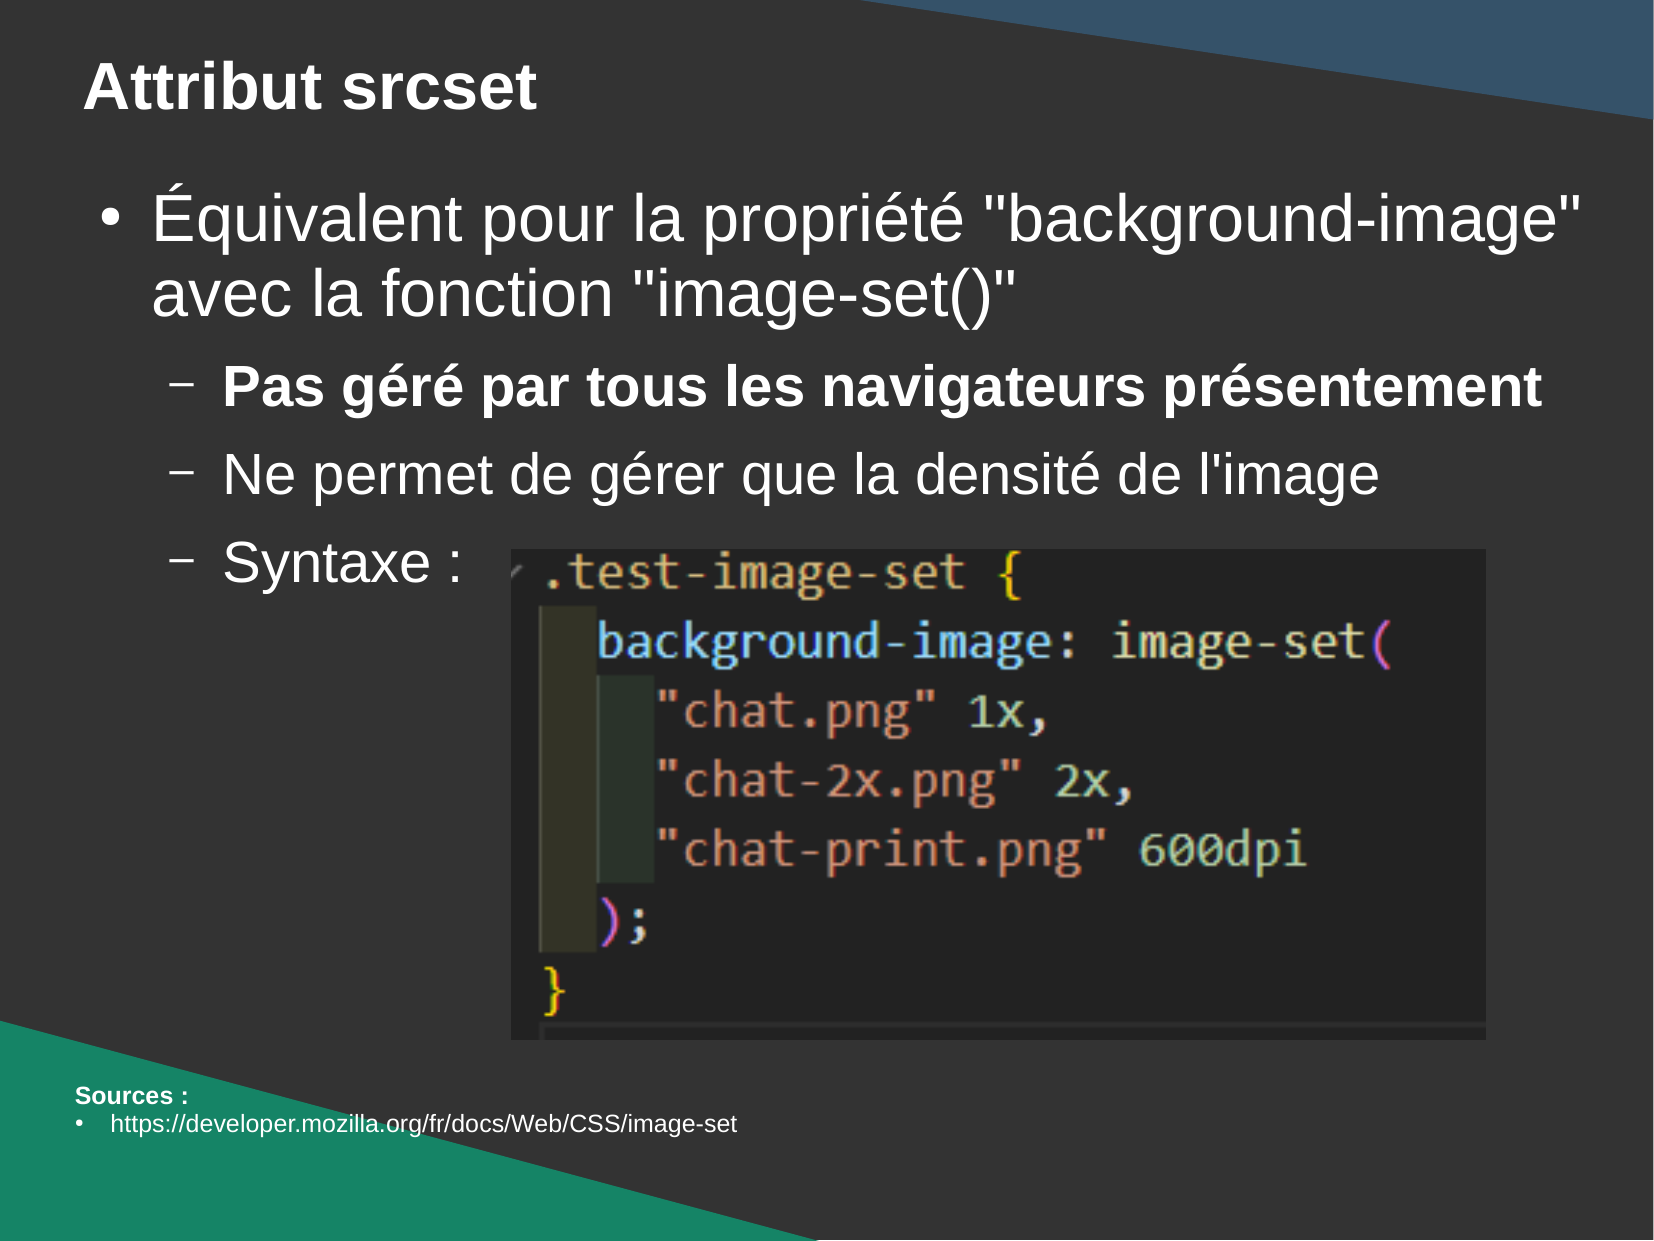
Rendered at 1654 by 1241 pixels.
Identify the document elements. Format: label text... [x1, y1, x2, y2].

picture [511, 549, 1486, 1040]
text_box [859, 0, 1654, 120]
text_box [0, 1020, 199, 1241]
title Attribut srcset [82, 49, 1571, 162]
text_box Sources : https://developer.mozilla.org/fr/docs/Web/CSS/image-set [60, 1074, 1546, 1241]
list Équivalent pour la propriété "background-image" avec la fonction "image-set()" Pas géré par tous les navigateurs présentement Ne permet de gérer que la densité de l'image Syntaxe : [80, 180, 1605, 638]
